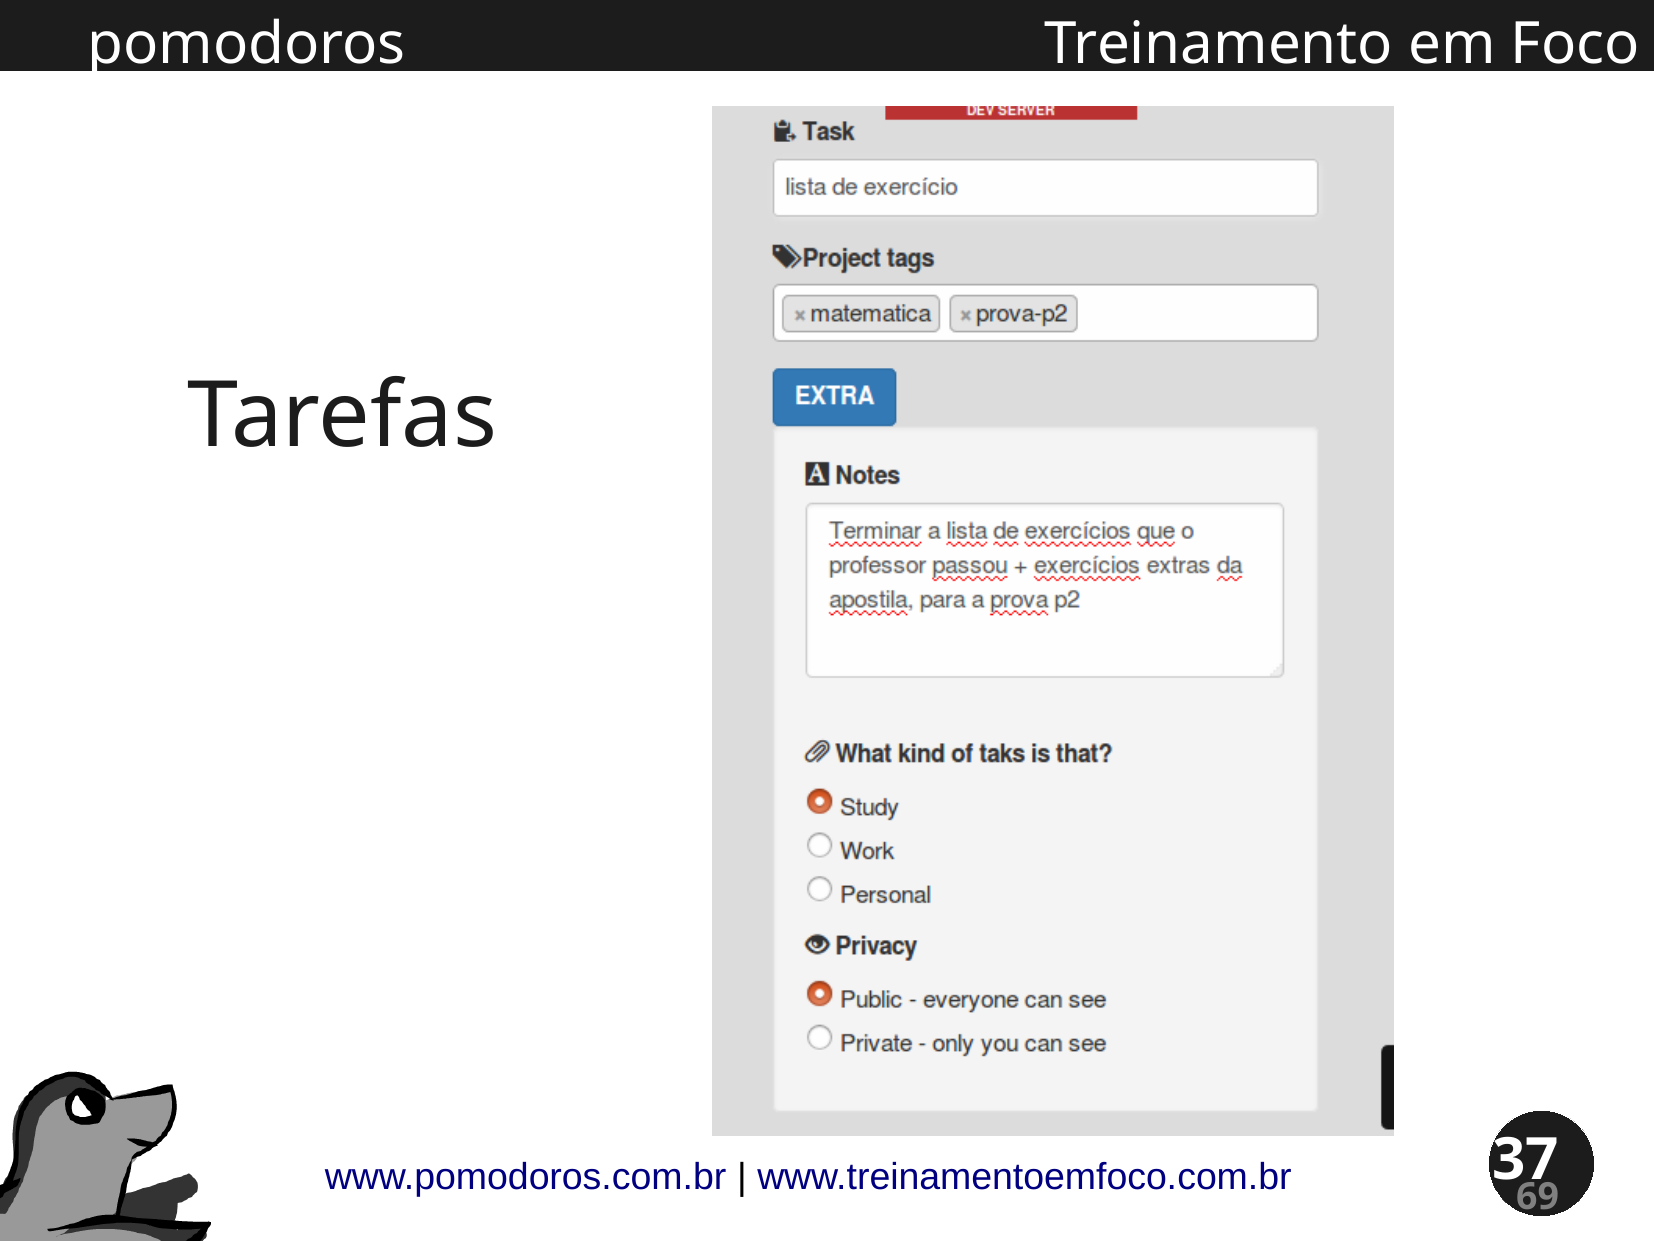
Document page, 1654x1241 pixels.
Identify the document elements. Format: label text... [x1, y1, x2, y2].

title Tarefas [0, 307, 712, 515]
picture [712, 106, 1394, 1136]
picture [0, 1003, 249, 1241]
